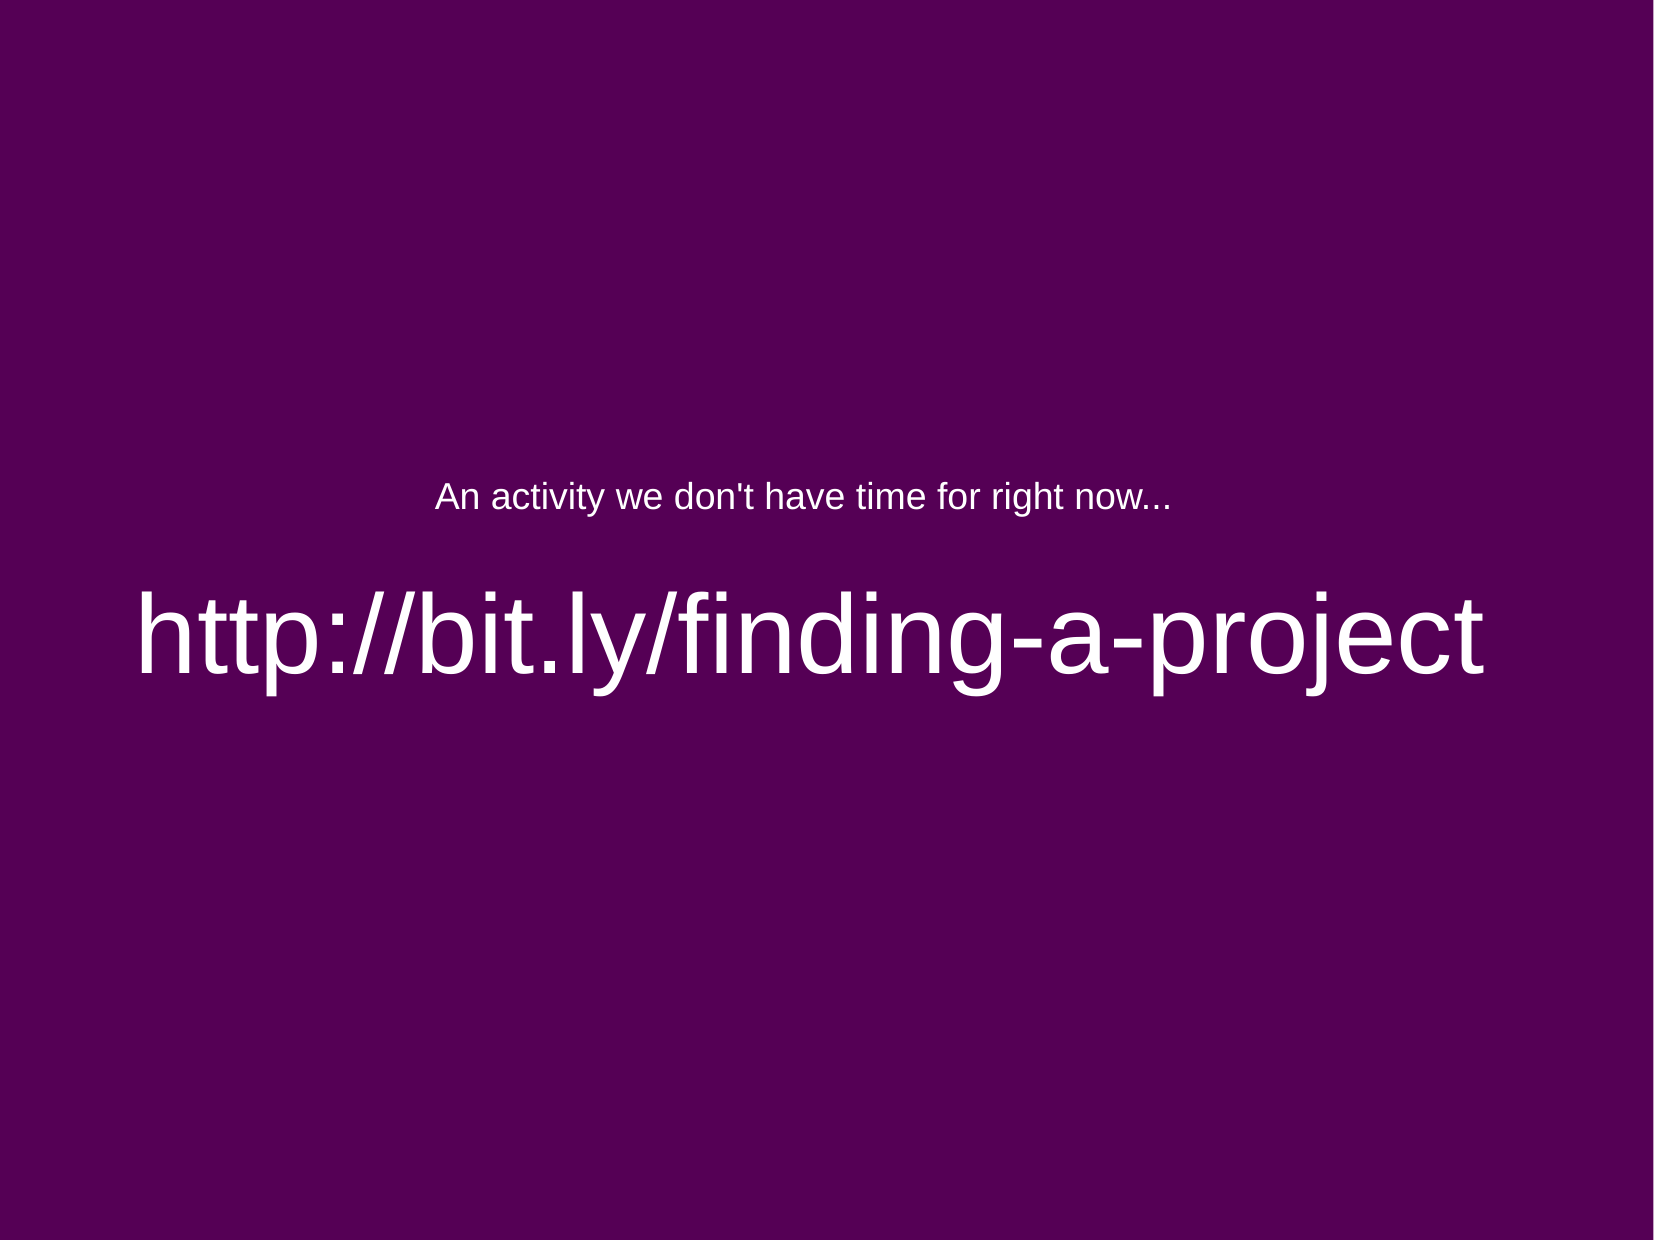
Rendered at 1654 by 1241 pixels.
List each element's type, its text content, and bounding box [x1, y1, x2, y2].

text_box http://bit.ly/finding-a-project [120, 564, 1621, 706]
text_box An activity we don't have time for right now... [420, 468, 1531, 526]
